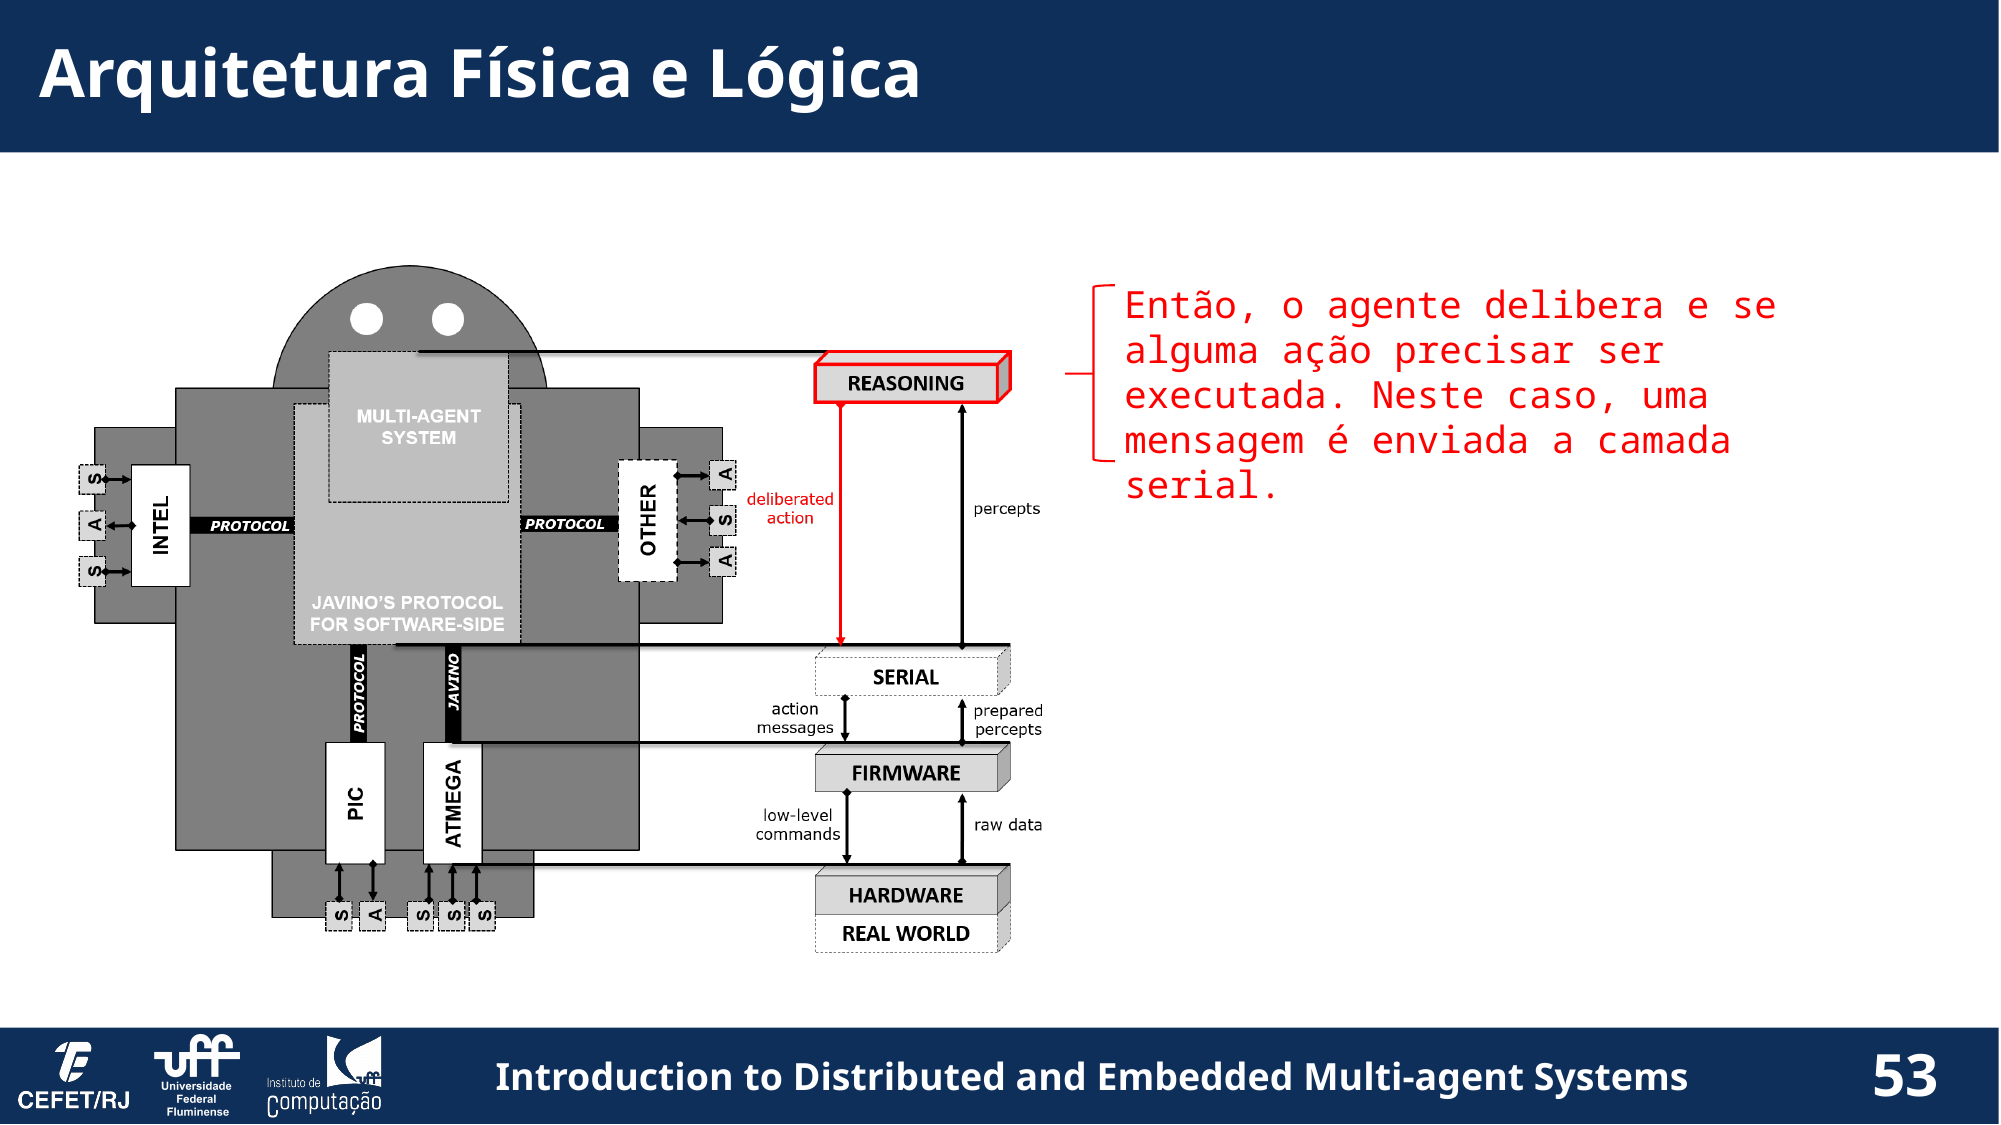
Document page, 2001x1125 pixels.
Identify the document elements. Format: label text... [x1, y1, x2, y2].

text_box [1093, 285, 1109, 462]
picture [153, 1033, 241, 1121]
picture [265, 1033, 383, 1118]
picture [77, 265, 1065, 961]
picture [18, 1021, 129, 1125]
text_box Arquitetura Física e Lógica [25, 23, 1998, 116]
text_box Então, o agente delibera e se alguma ação precisar ser executada. Neste caso, uma mensagem é enviada a camada serial. [1109, 273, 1858, 514]
